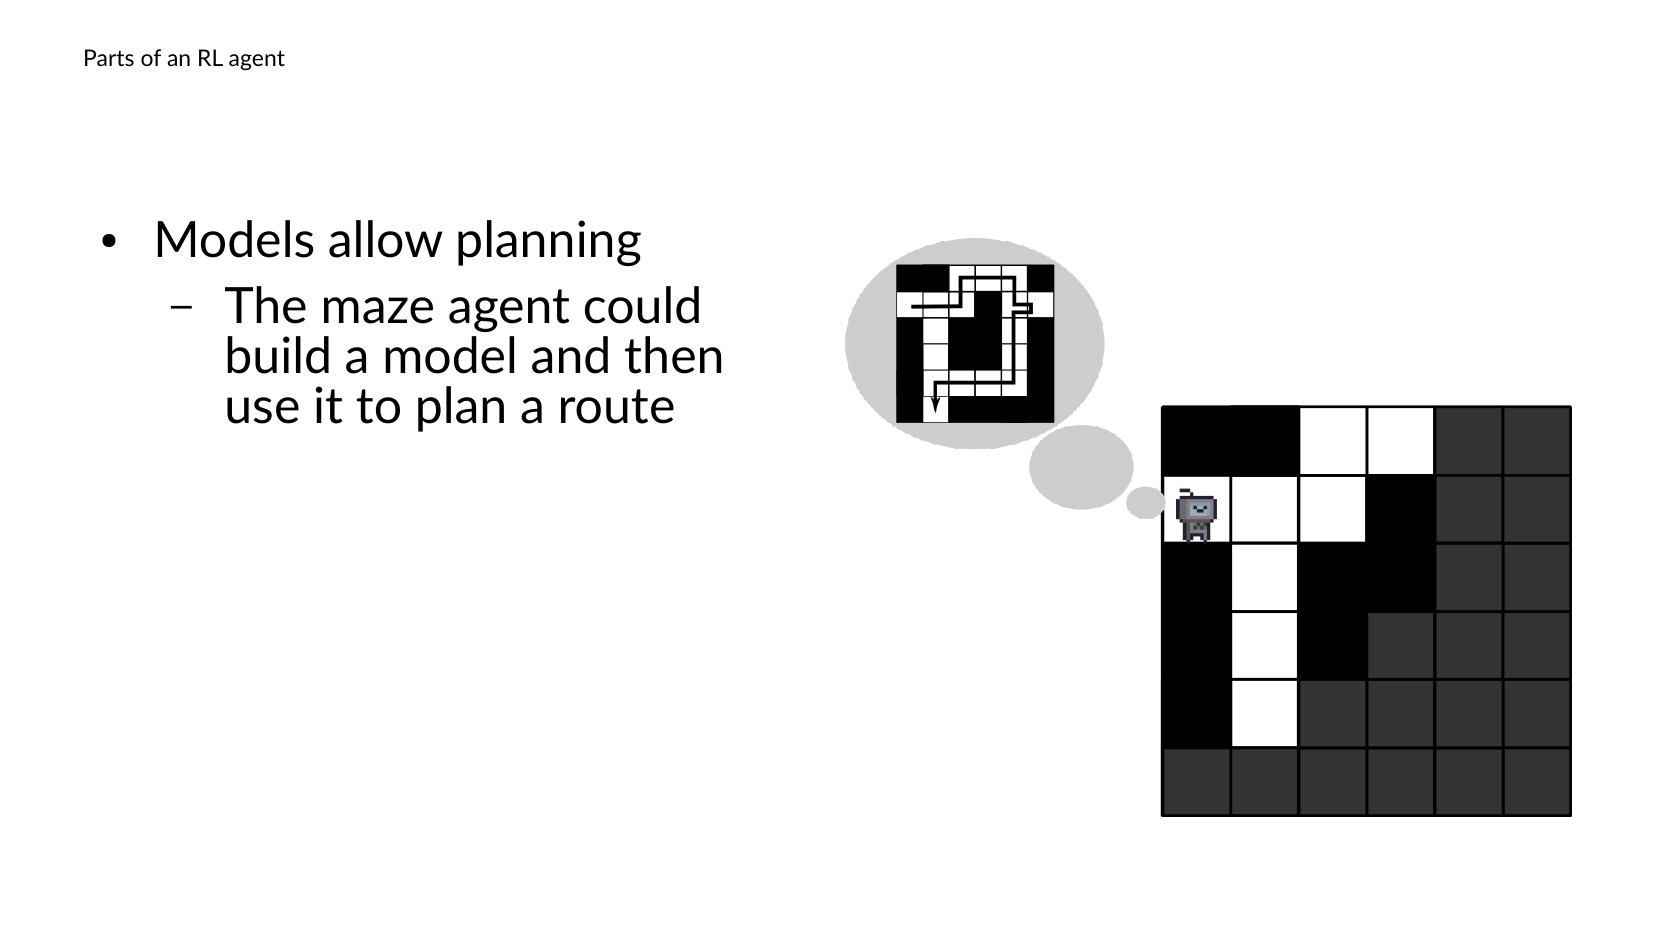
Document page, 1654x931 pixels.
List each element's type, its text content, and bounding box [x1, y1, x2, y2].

list Models allow planning The maze agent could build a model and then use it to plan a route [82, 217, 809, 839]
title Parts of an RL agent [83, 0, 1571, 119]
picture [845, 216, 1572, 839]
